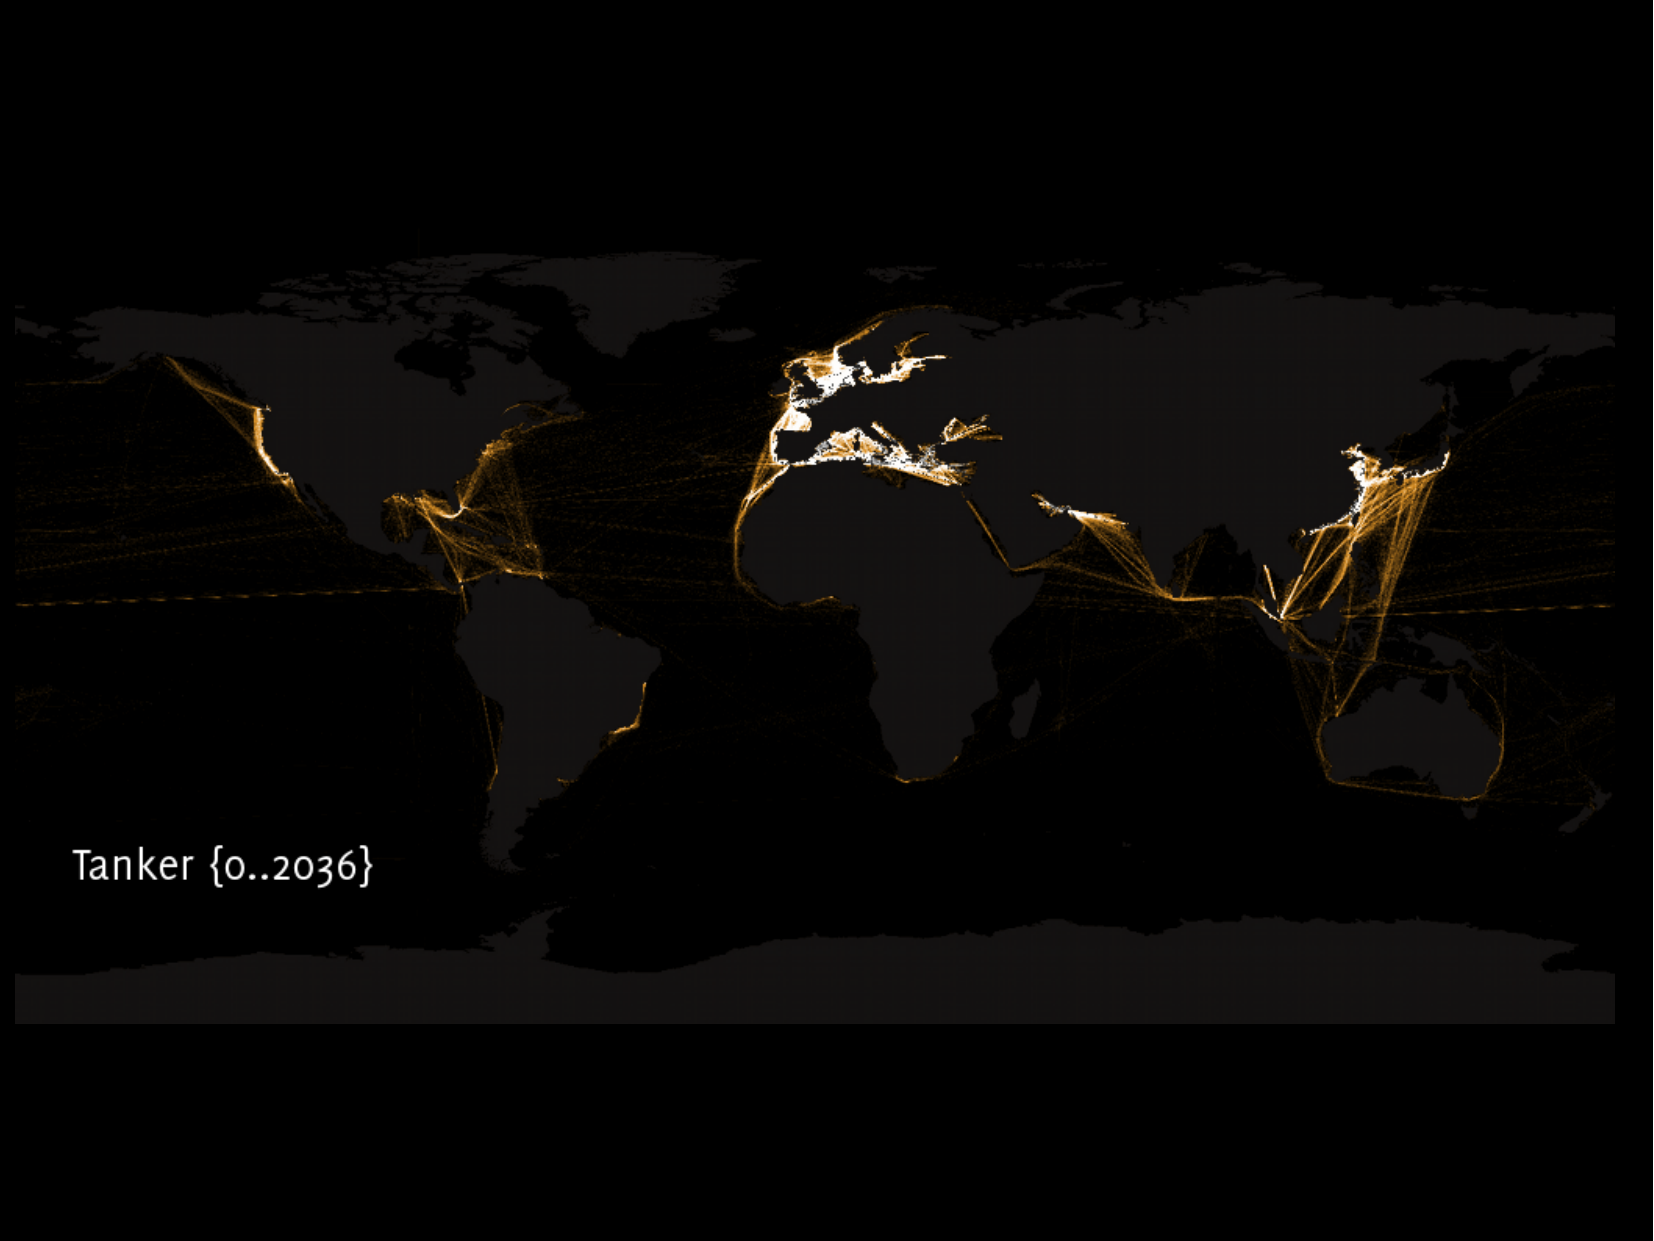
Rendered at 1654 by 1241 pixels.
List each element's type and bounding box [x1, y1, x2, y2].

picture [15, 224, 1615, 1024]
